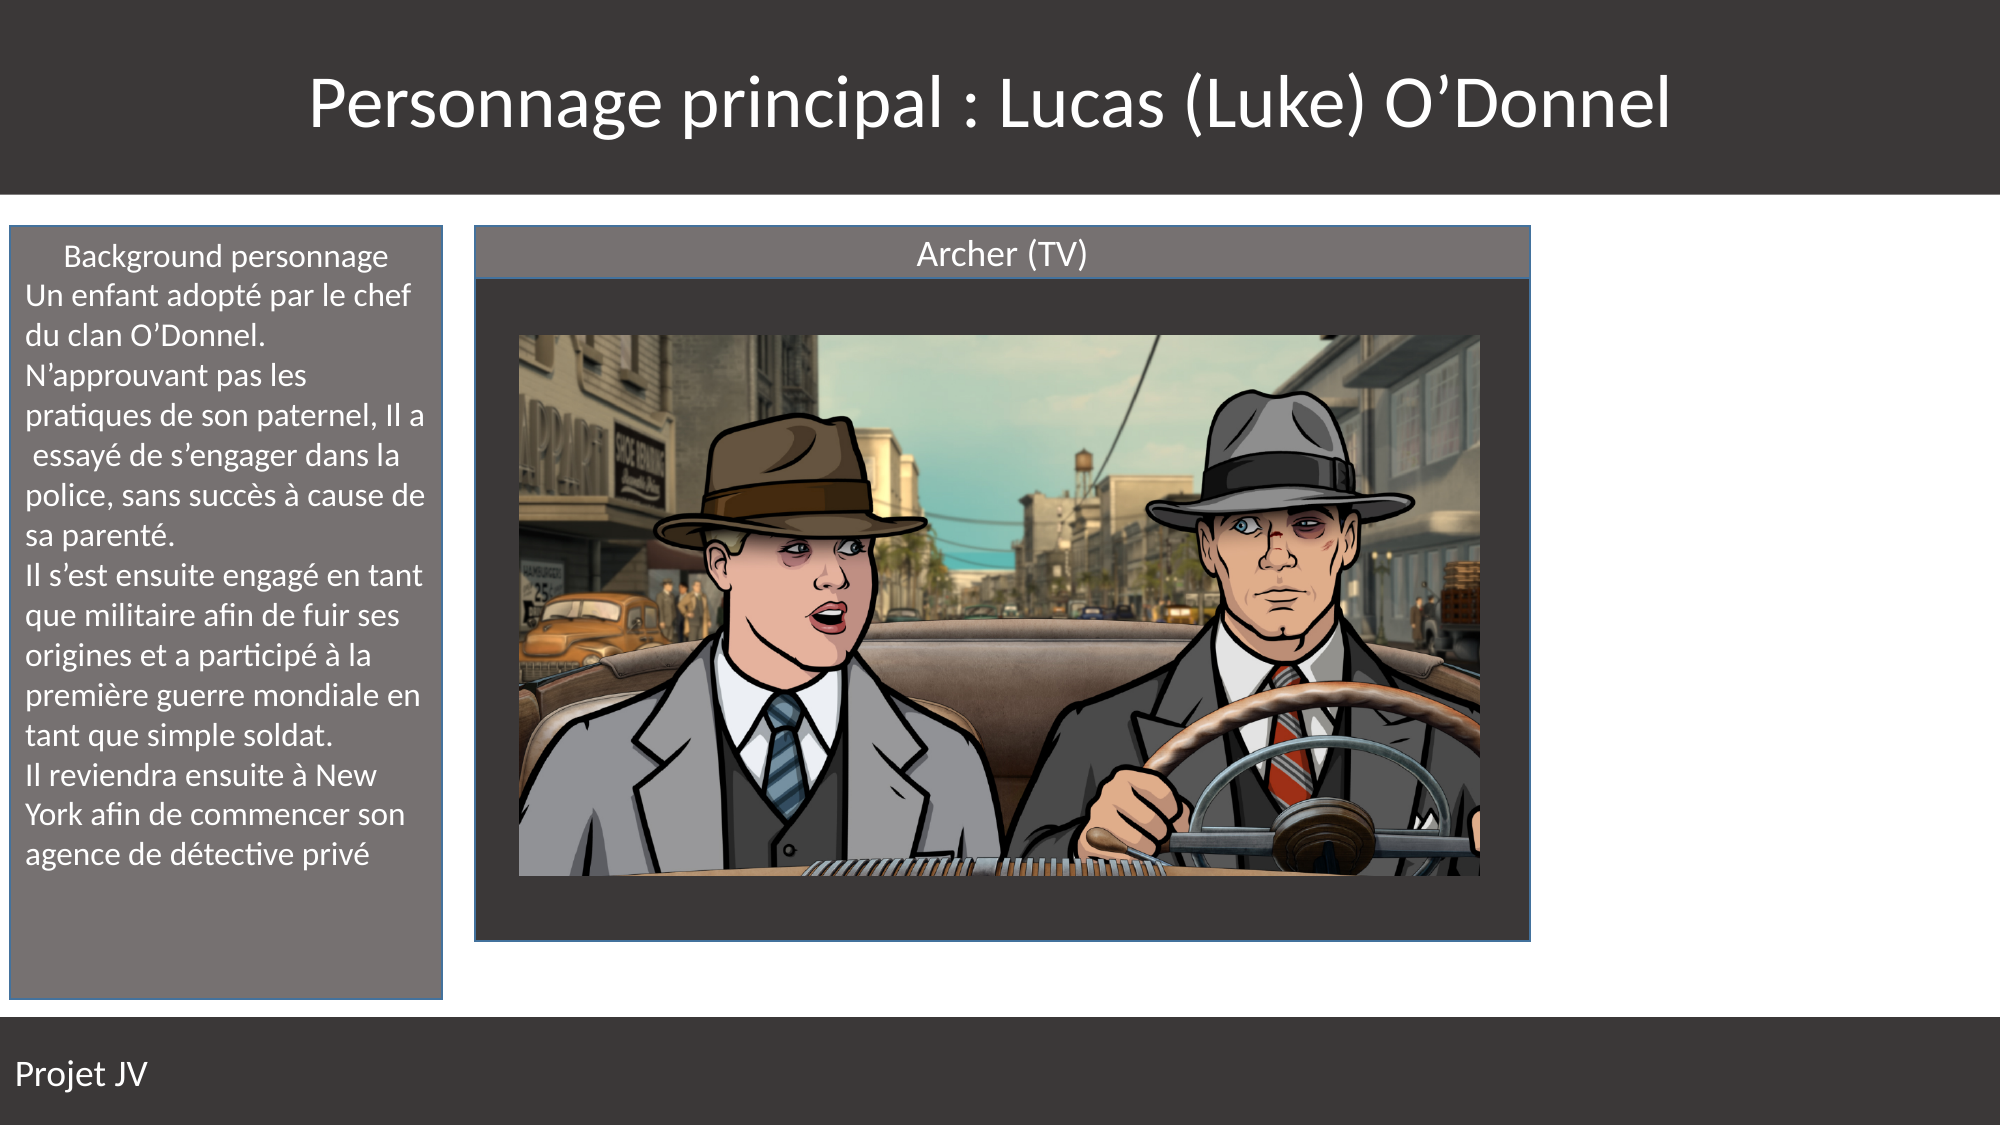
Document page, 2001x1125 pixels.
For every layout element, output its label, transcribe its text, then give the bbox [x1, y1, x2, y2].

text_box Projet JV [0, 1017, 2000, 1125]
text_box [474, 278, 1531, 941]
picture [519, 335, 1480, 876]
text_box Archer (TV) [474, 226, 1531, 278]
text_box Personnage principal : Lucas (Luke) O’Donnel [0, 0, 2000, 195]
text_box Background personnage Un enfant adopté par le chef du clan O’Donnel. N’approuvant pas les pratiques de son paternel, Il a essayé de s’engager dans la police, sans succès à cause de sa parenté. Il s’est ensuite engagé en tant que militaire afin de fuir ses origines et a participé à la première guerre mondiale en tant que simple soldat. Il reviendra ensuite à New York afin de commencer son agence de détective privé [10, 226, 442, 999]
